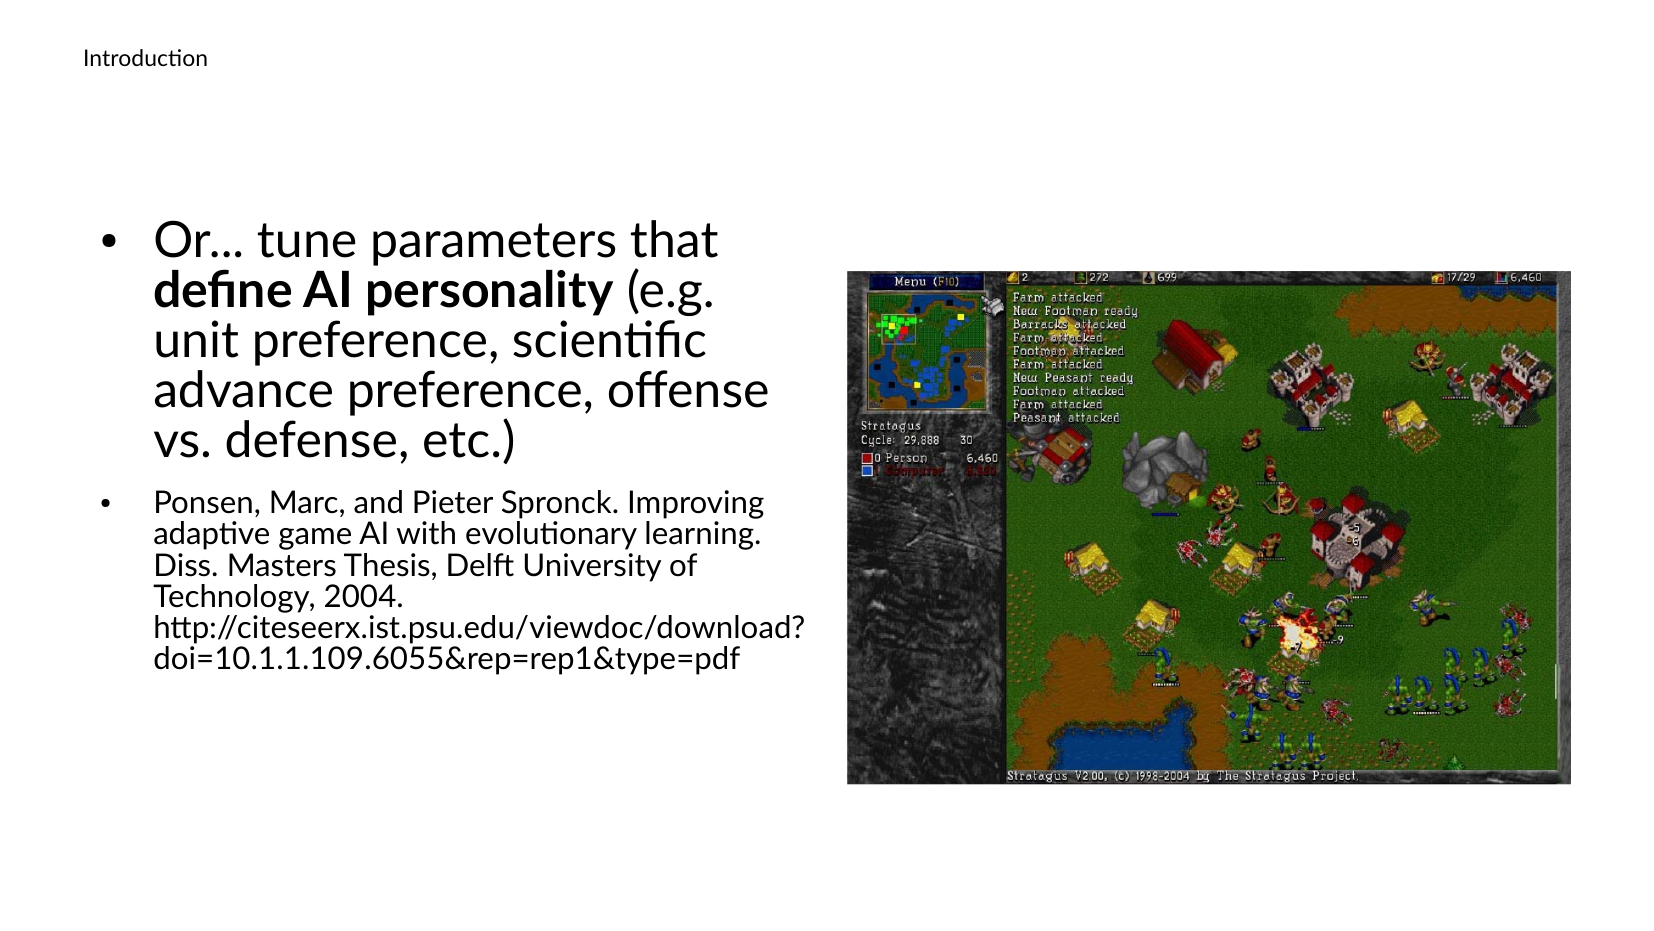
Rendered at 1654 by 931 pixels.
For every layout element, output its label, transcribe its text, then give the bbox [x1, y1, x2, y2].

picture [845, 216, 1572, 839]
title Introduction [83, 0, 1571, 119]
list Or... tune parameters that define AI personality (e.g. unit preference, scientific advance preference, offense vs. defense, etc.) Ponsen, Marc, and Pieter Spronck. Improving adaptive game AI with evolutionary learning. Diss. Masters Thesis, Delft University of Technology, 2004. http://citeseerx.ist.psu.edu/viewdoc/download?doi=10.1.1.109.6055&rep=rep1&type=pdf [82, 217, 809, 839]
